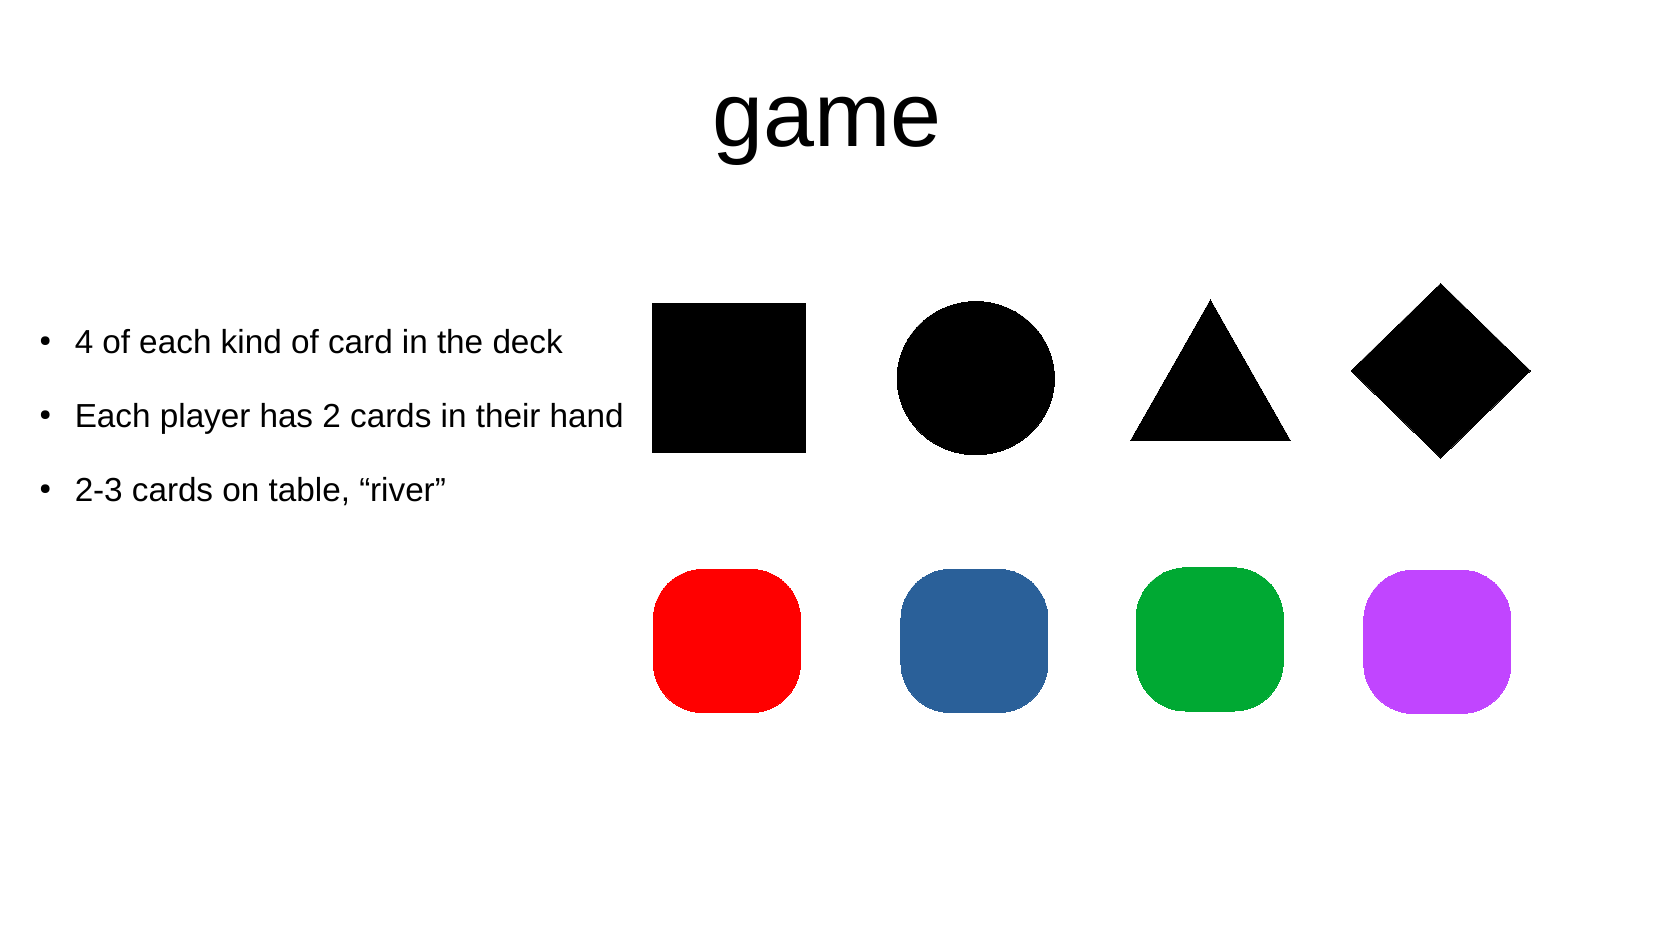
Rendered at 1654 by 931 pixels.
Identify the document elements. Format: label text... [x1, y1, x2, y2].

text_box [1363, 570, 1511, 714]
text_box [653, 569, 801, 713]
text_box [897, 301, 1055, 455]
text_box [1136, 567, 1284, 712]
text_box [1351, 283, 1531, 459]
text_box [1130, 299, 1291, 441]
title game [82, 37, 1571, 193]
text_box [652, 303, 806, 453]
text_box [900, 569, 1048, 713]
text_box 4 of each kind of card in the deck Each player has 2 cards in their hand 2-3 cards on table, “river” [24, 315, 708, 541]
